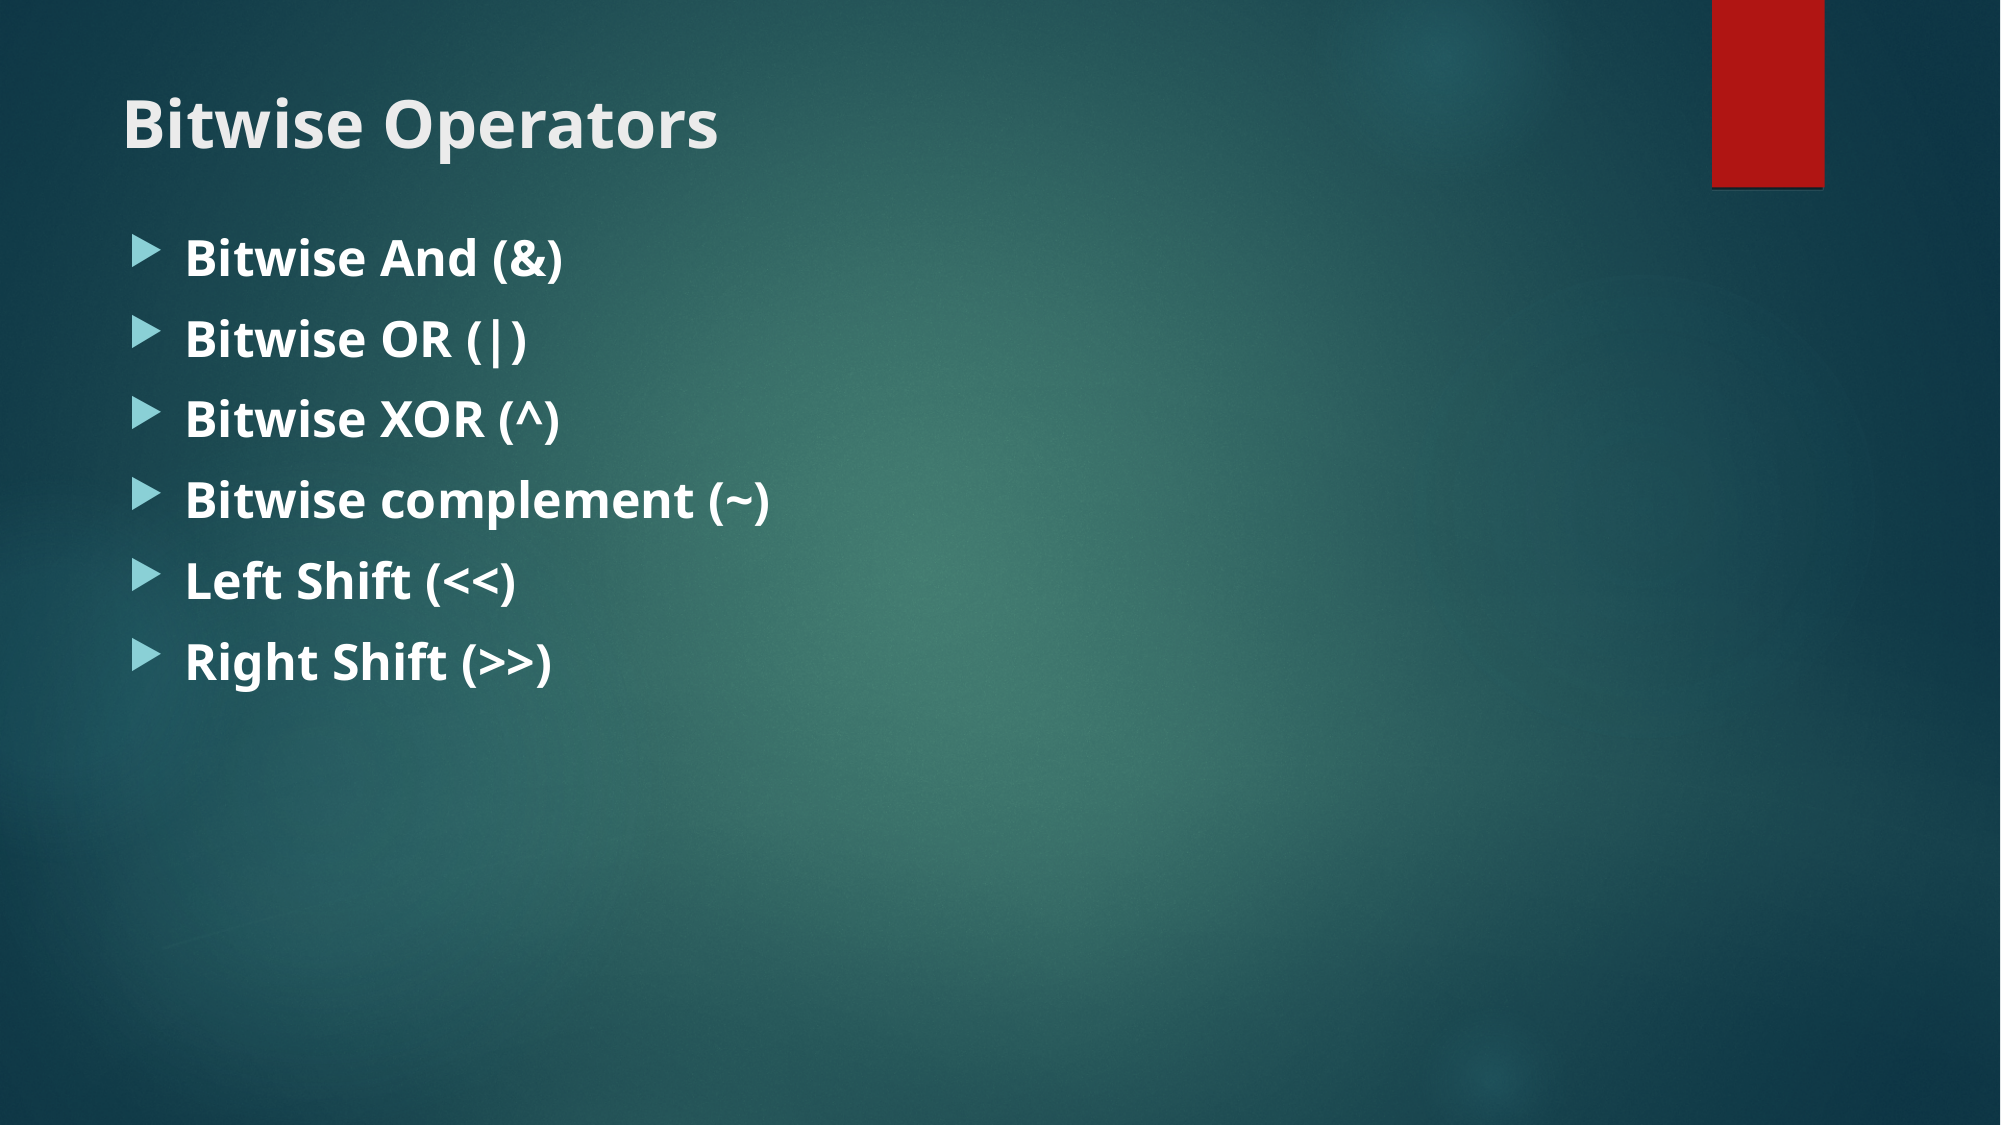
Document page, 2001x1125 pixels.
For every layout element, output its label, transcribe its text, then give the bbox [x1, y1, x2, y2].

list Bitwise And (&) Bitwise OR (|) Bitwise XOR (^) Bitwise complement (~) Left Shift (<<) Right Shift (>>) [113, 218, 1581, 907]
picture [0, 0, 2001, 1125]
title Bitwise Operators [106, 74, 1649, 190]
